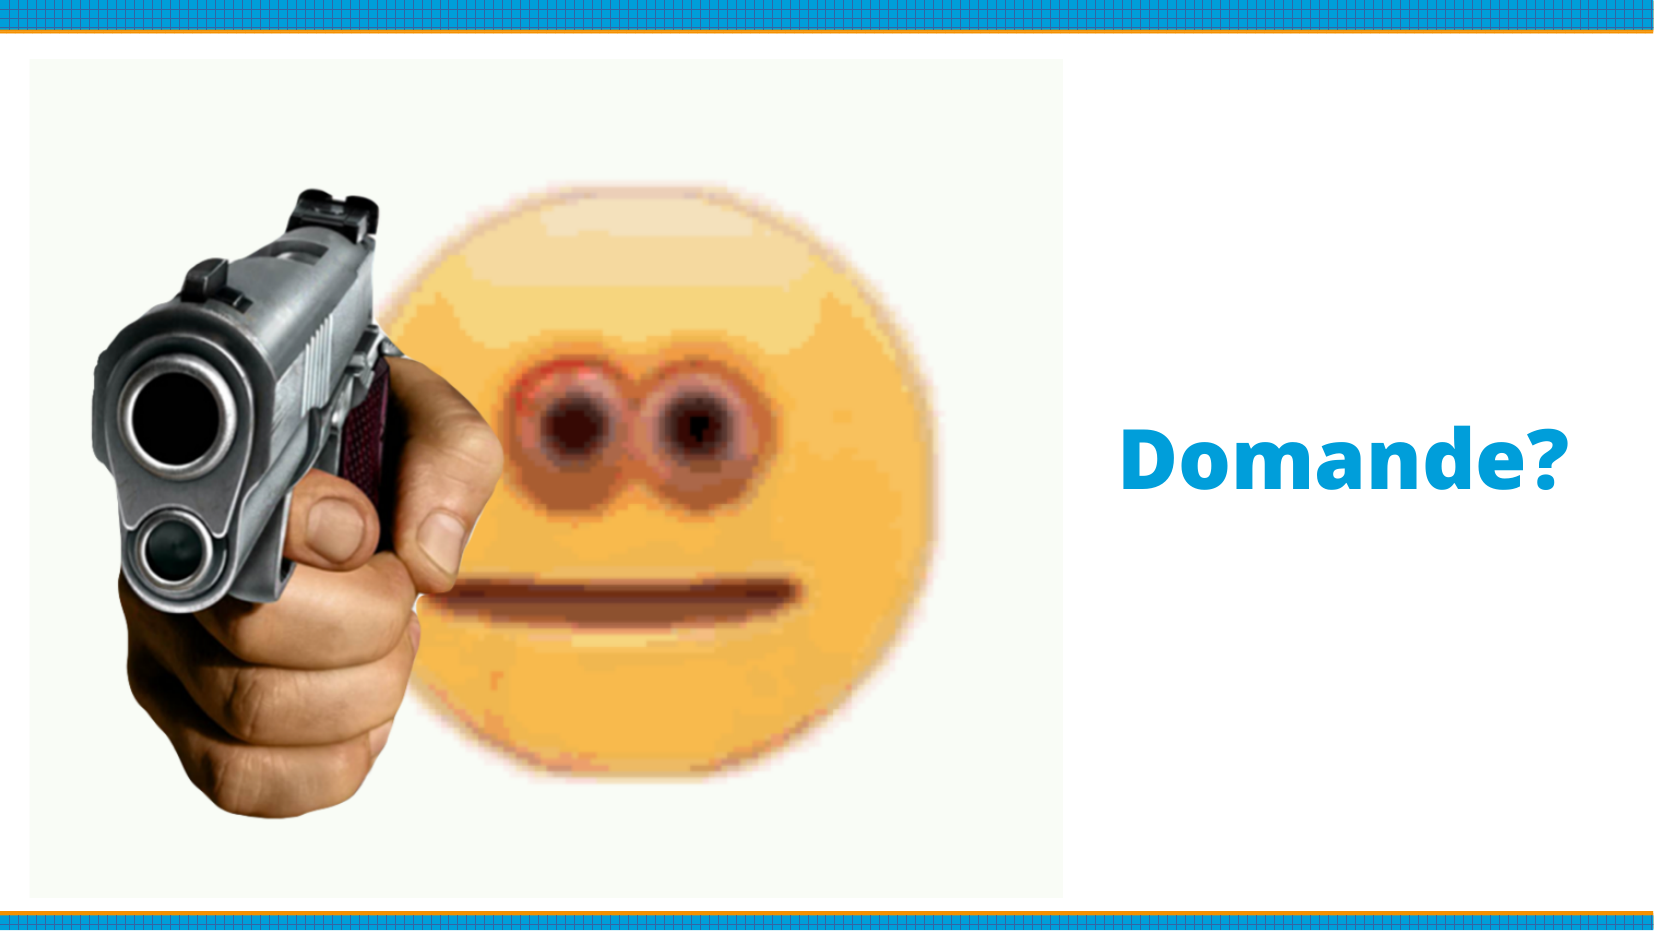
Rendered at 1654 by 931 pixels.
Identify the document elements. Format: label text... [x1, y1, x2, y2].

picture [29, 59, 1063, 898]
subtitle Domande? [1003, 354, 1654, 562]
